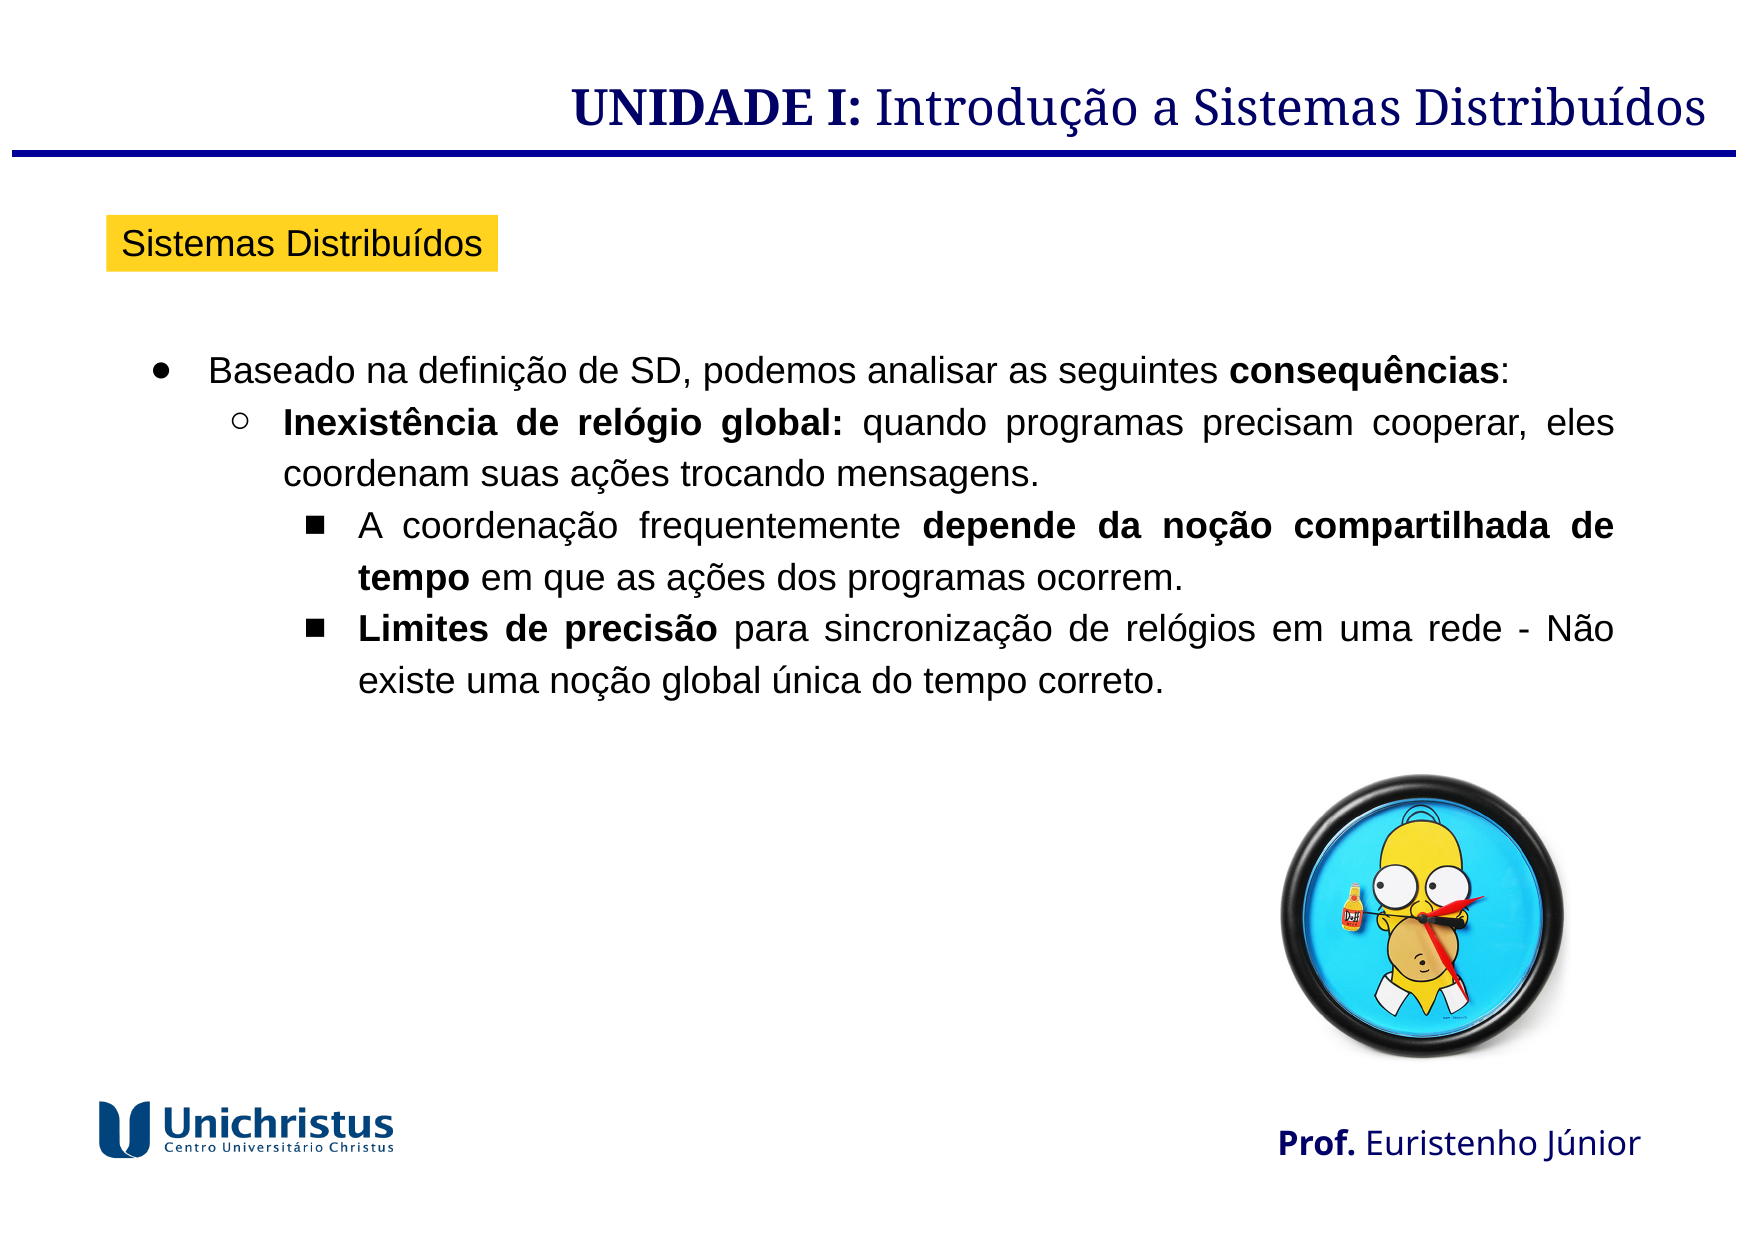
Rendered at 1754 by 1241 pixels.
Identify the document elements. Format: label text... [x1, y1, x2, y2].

text_box Sistemas Distribuídos [106, 214, 498, 272]
text_box UNIDADE I: Introdução a Sistemas Distribuídos [556, 64, 1708, 150]
text_box Baseado na definição de SD, podemos analisar as seguintes consequências: Inexistência de relógio global: quando programas precisam cooperar, eles coordenam suas ações trocando mensagens. A coordenação frequentemente depende da noção compartilhada de tempo em que as ações dos programas ocorrem. Limites de precisão para sincronização de relógios em uma rede - Não existe uma noção global única do tempo correto. [118, 324, 1630, 922]
text_box UNIDADE I: Introdução a Sistemas Distribuídos [556, 157, 1708, 161]
picture [1274, 767, 1571, 1064]
text_box Prof. Euristenho Júnior [1262, 1111, 1695, 1167]
picture [94, 1098, 398, 1160]
